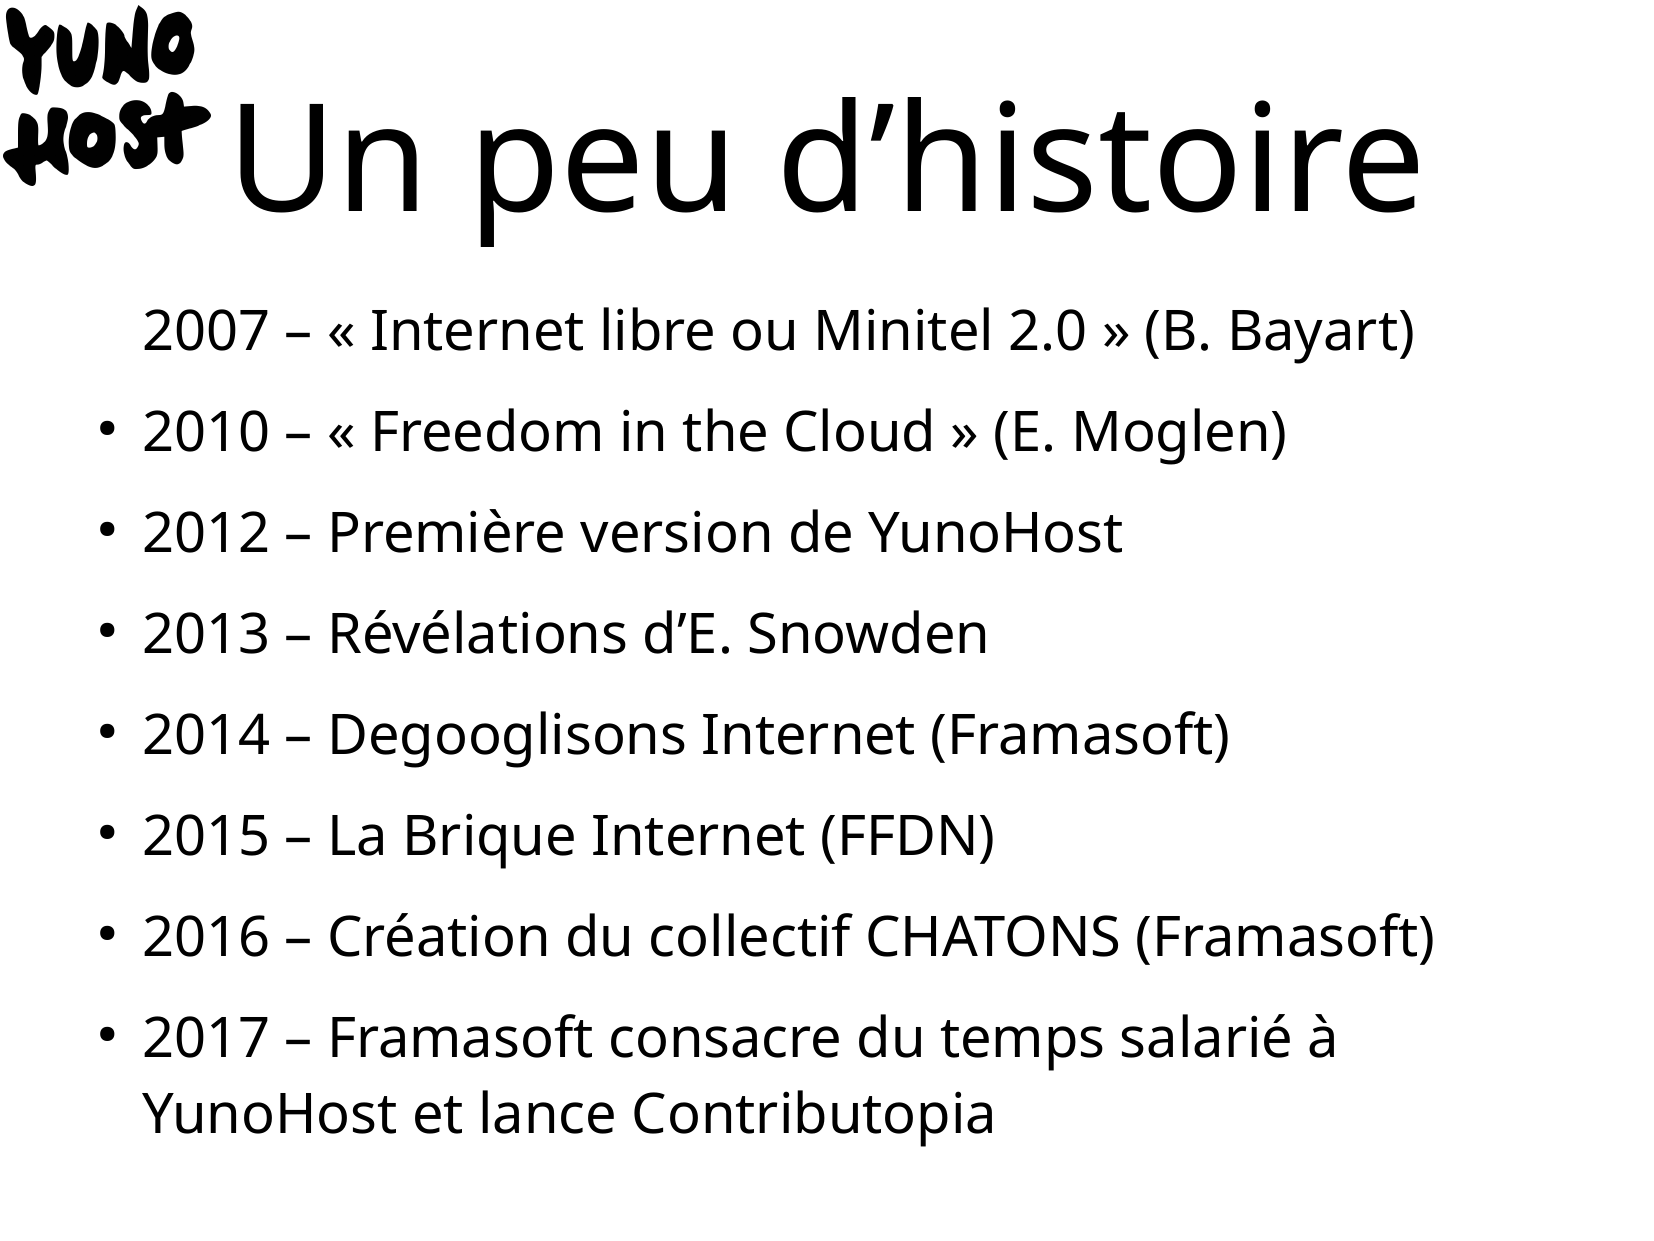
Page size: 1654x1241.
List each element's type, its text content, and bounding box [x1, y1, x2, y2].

picture [3, 5, 211, 186]
list 2007 – « Internet libre ou Minitel 2.0 » (B. Bayart) 2010 – « Freedom in the Cloud » (E. Moglen) 2012 – Première version de YunoHost 2013 – Révélations d’E. Snowden 2014 – Degooglisons Internet (Framasoft) 2015 – La Brique Internet (FFDN) 2016 – Création du collectif CHATONS (Framasoft) 2017 – Framasoft consacre du temps salarié à YunoHost et lance Contributopia [82, 290, 1571, 1156]
title Un peu d’histoire [82, 49, 1571, 257]
